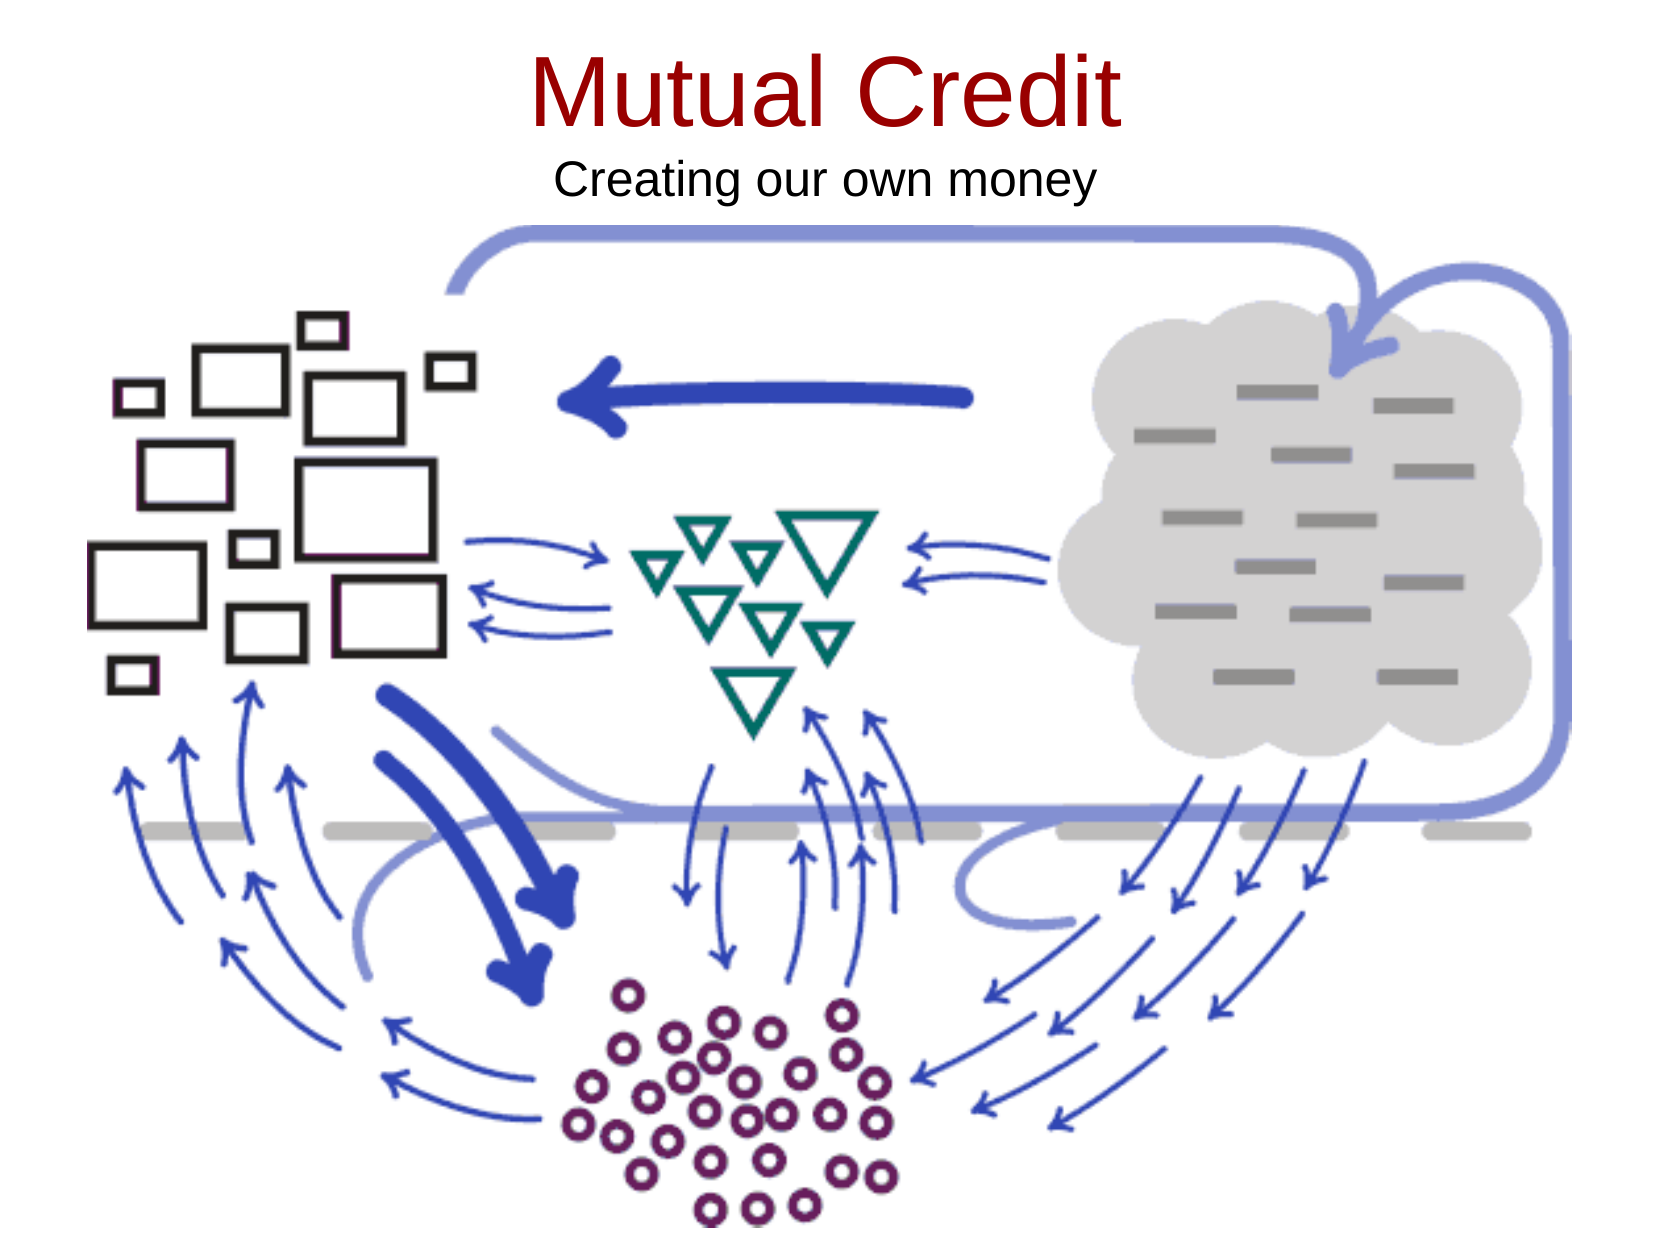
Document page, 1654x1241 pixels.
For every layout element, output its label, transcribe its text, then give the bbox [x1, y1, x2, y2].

picture [87, 225, 1572, 1228]
text_box Mutual Credit Creating our own money [205, 11, 1446, 213]
